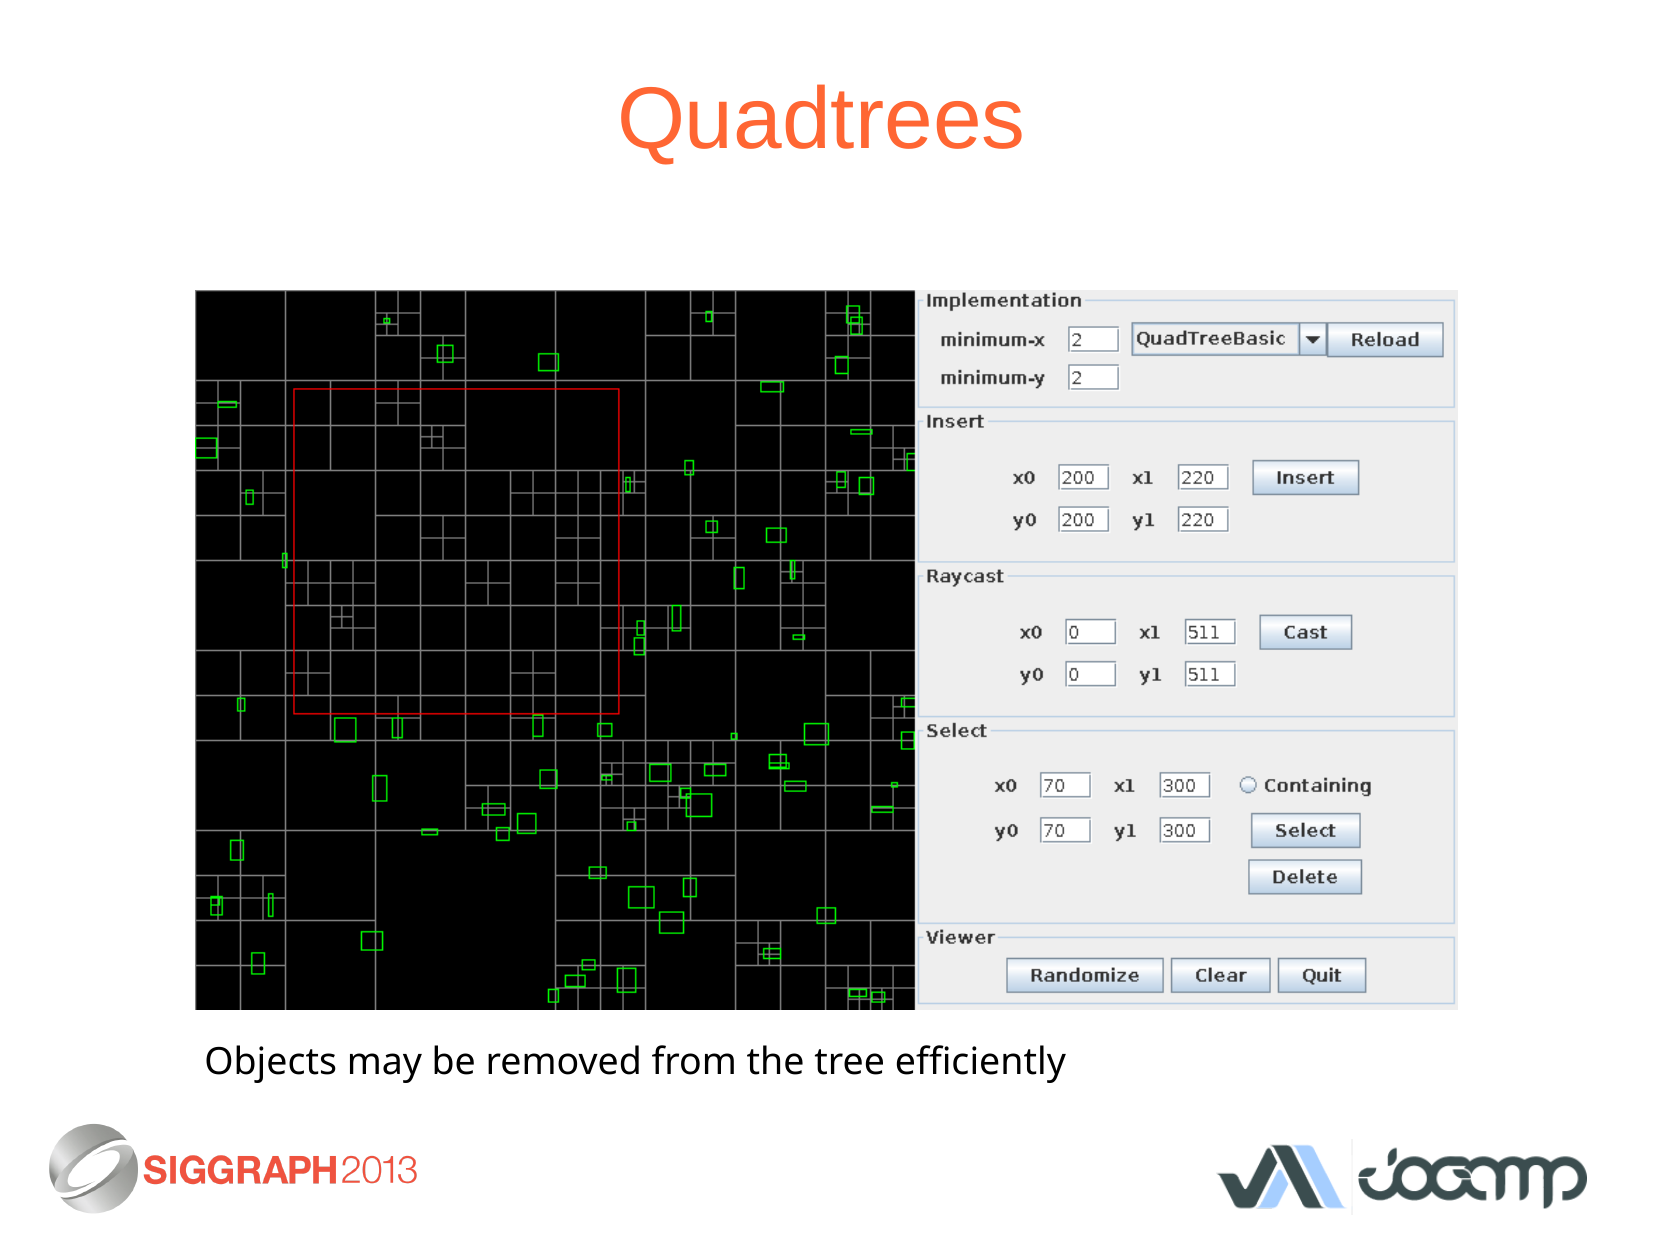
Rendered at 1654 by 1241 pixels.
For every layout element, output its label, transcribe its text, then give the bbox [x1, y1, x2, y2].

title Quadtrees [68, 49, 1576, 188]
picture [45, 1122, 421, 1215]
picture [195, 290, 1458, 1010]
text_box Objects may be removed from the tree efficiently [189, 1027, 1150, 1086]
picture [1215, 1139, 1587, 1215]
